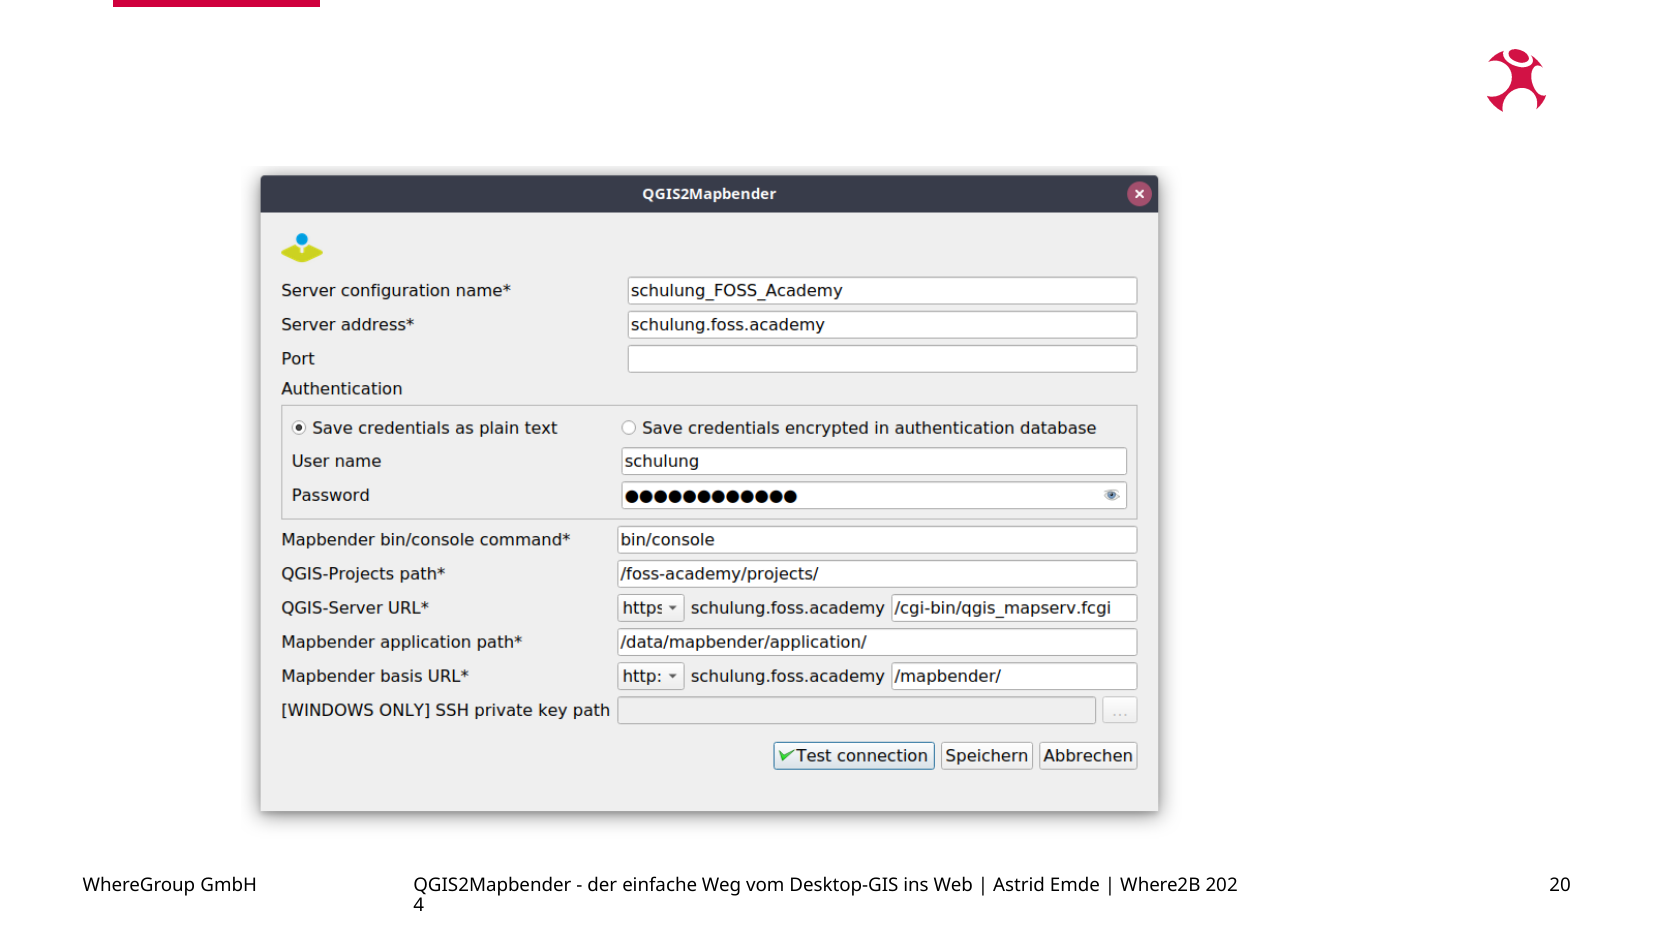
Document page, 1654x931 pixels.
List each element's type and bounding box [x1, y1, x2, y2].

picture [241, 166, 1182, 839]
picture [1483, 49, 1554, 118]
